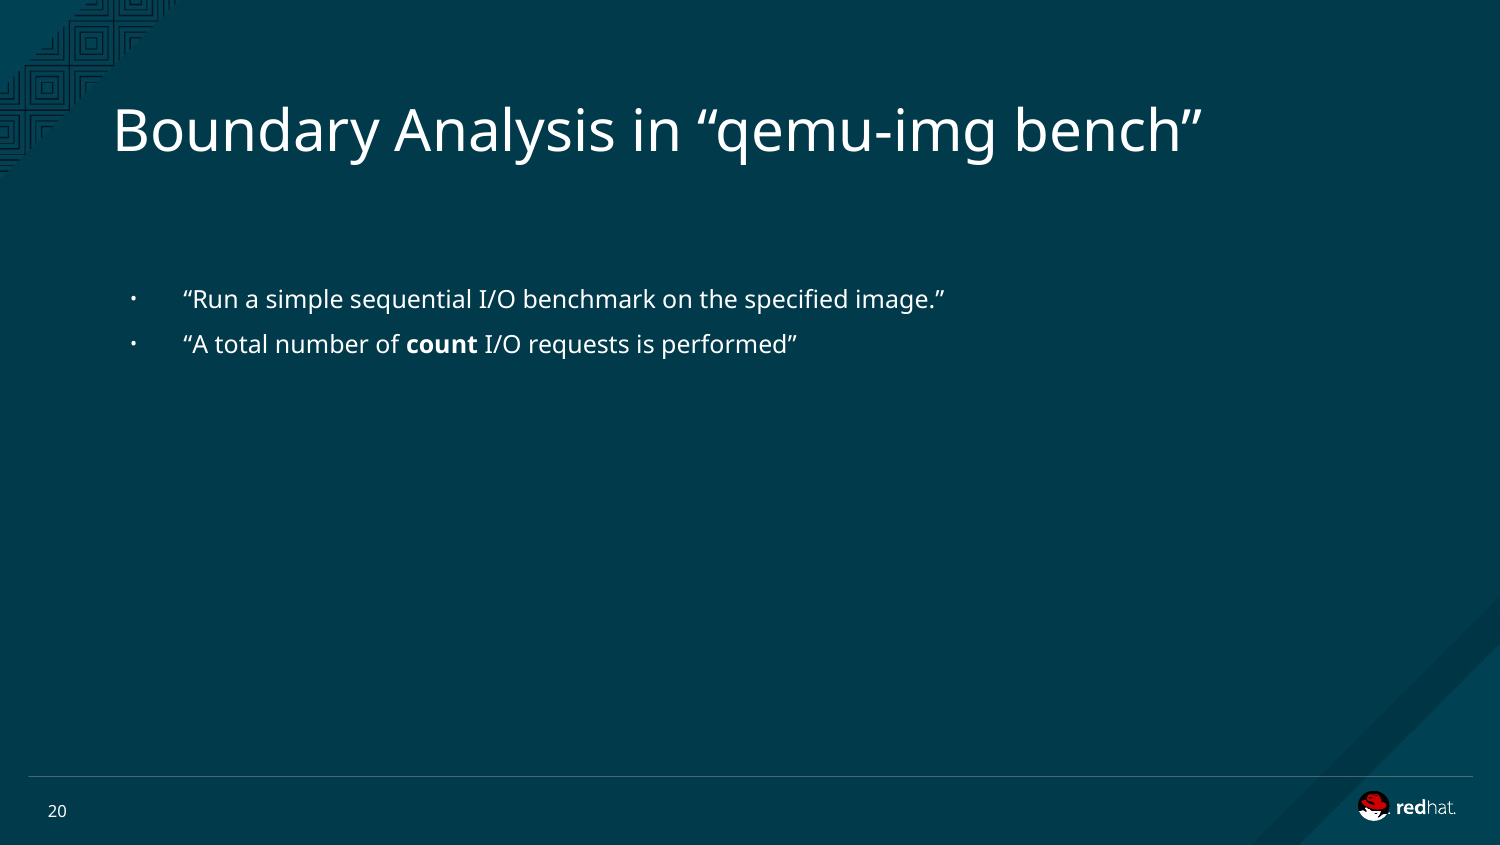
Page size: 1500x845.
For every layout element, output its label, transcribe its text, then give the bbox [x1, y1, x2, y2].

title Boundary Analysis in “qemu-img bench” [112, 0, 1388, 169]
picture [99, 38, 103, 49]
list “Run a simple sequential I/O benchmark on the specified image.” “A total number of count I/O requests is performed” [112, 281, 1388, 772]
